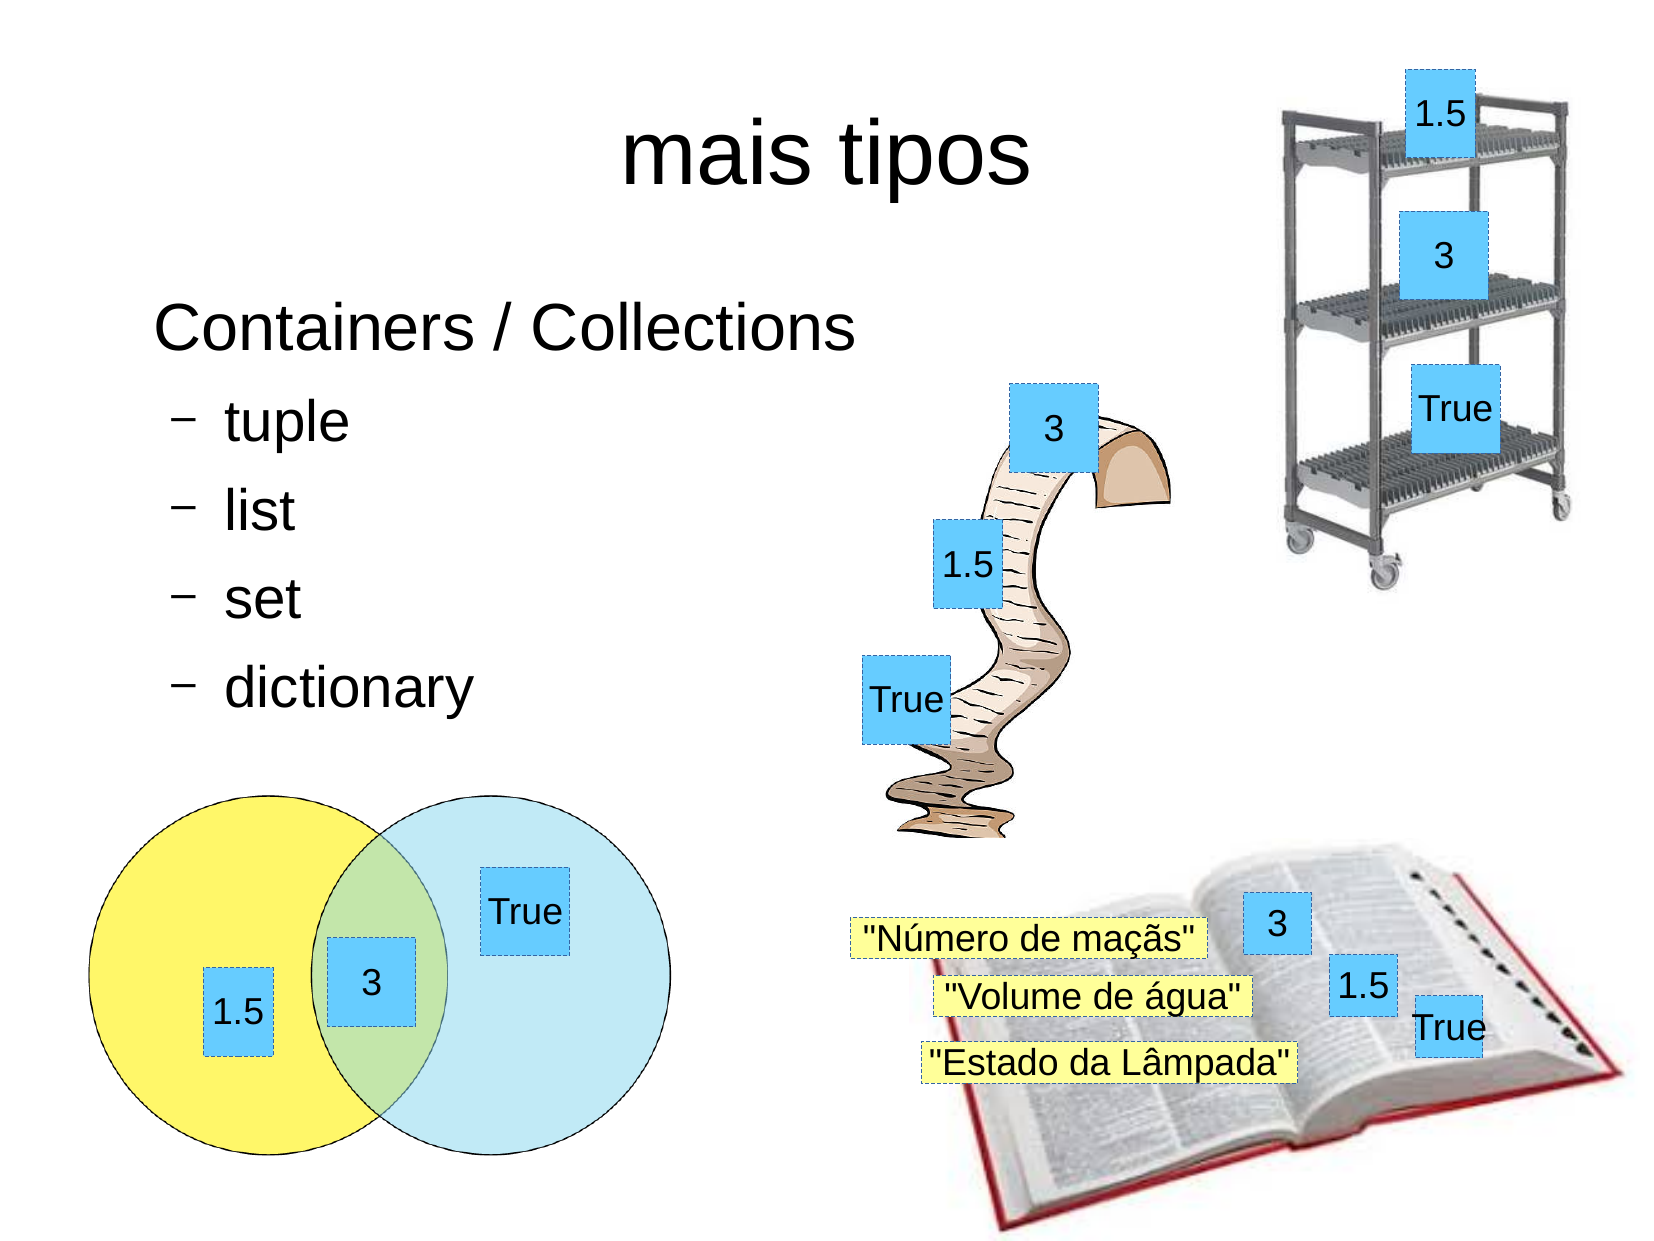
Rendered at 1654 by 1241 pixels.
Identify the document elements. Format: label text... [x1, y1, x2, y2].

text_box True [862, 655, 951, 745]
text_box "Volume de água" [933, 975, 1253, 1017]
picture [70, 755, 687, 1198]
title mais tipos [82, 49, 1571, 257]
text_box 1.5 [1329, 954, 1398, 1017]
text_box 1.5 [933, 519, 1003, 609]
list Containers / Collections tuple list set dictionary [82, 290, 1571, 1010]
text_box 3 [1009, 383, 1099, 473]
text_box "Número de maçãs" [850, 917, 1208, 959]
text_box True [1411, 364, 1501, 454]
text_box True [1471, 1031, 1483, 1038]
picture [874, 401, 1640, 1241]
text_box 1.5 [1405, 69, 1476, 158]
text_box "Estado da Lâmpada" [921, 1041, 1298, 1084]
picture [1246, 57, 1607, 626]
text_box True [480, 867, 570, 956]
text_box 3 [327, 937, 416, 1027]
text_box 1.5 [203, 967, 274, 1057]
text_box 3 [1399, 211, 1489, 300]
text_box True [1415, 995, 1483, 1058]
text_box 3 [1243, 892, 1312, 955]
